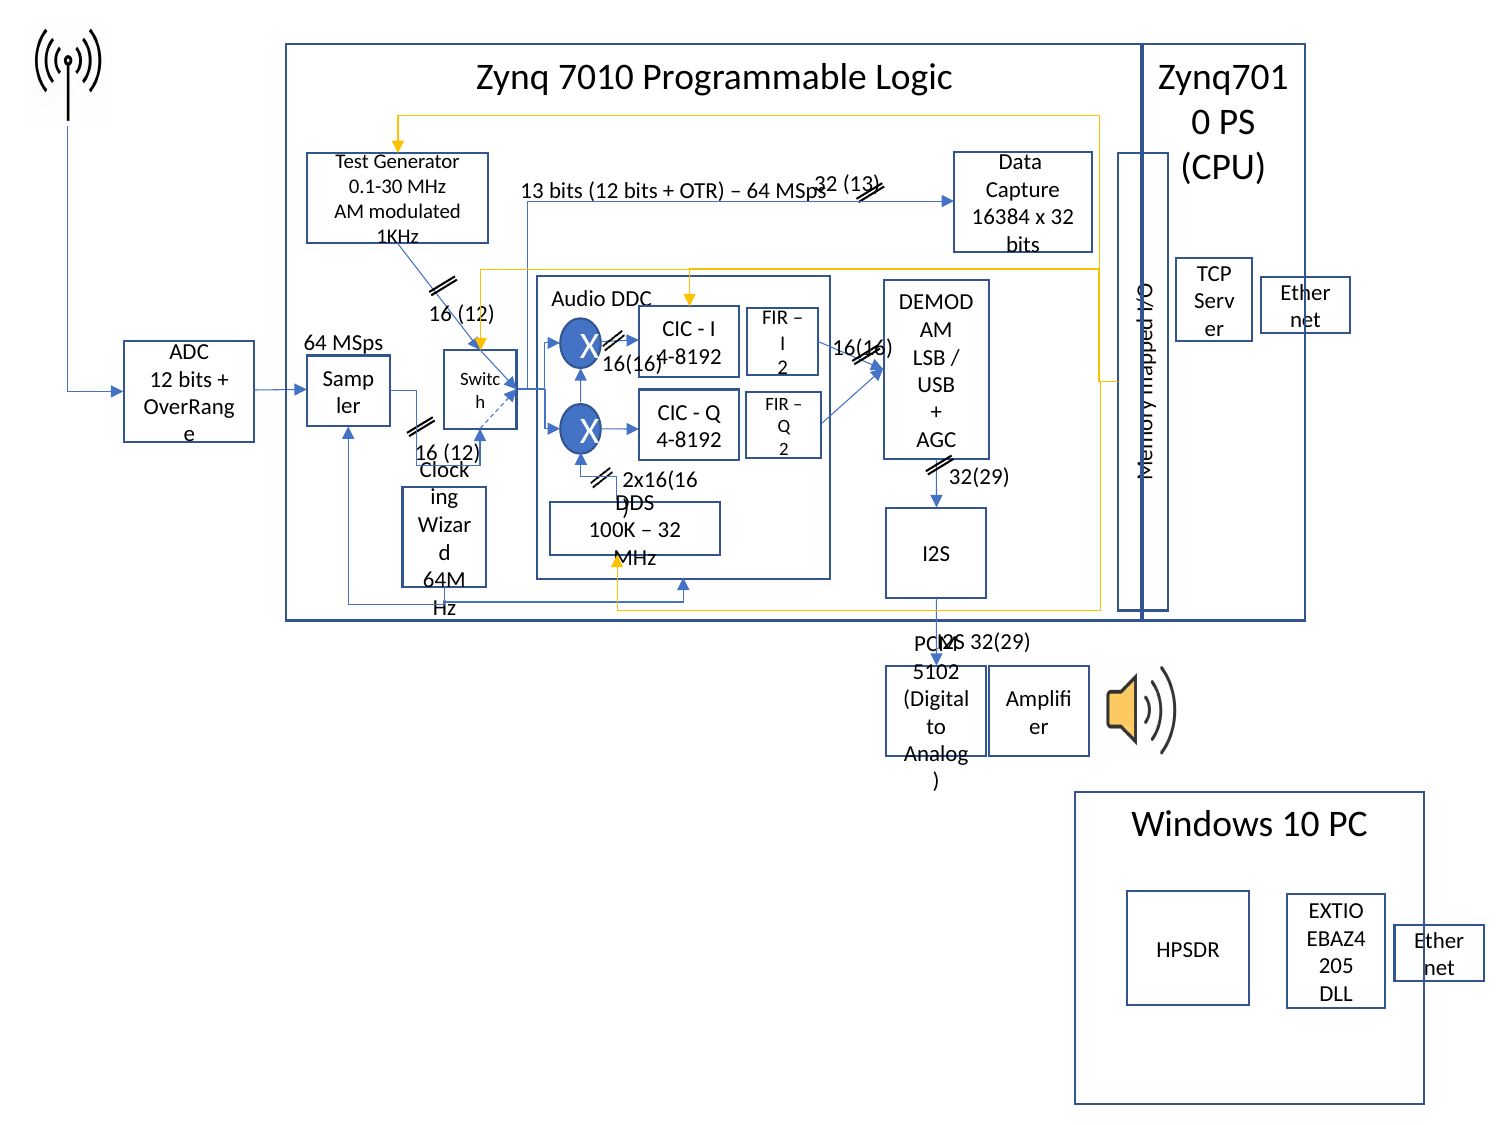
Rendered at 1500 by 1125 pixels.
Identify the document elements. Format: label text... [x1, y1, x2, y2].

text_box DDS 100K – 32 MHz [549, 502, 720, 555]
picture [589, 466, 607, 476]
text_box 16(16) [817, 325, 909, 368]
text_box HPSDR [1127, 891, 1250, 1005]
text_box 16 (12) [417, 430, 479, 465]
text_box [419, 420, 435, 430]
text_box 2x16(16) [607, 457, 720, 528]
text_box Switch [482, 350, 517, 387]
text_box FIR – Q 2 [746, 391, 822, 459]
text_box Zynq 7010 Programmable Logic [286, 44, 1141, 621]
text_box Zynq7010 PS (CPU) [1141, 44, 1306, 621]
text_box [927, 458, 954, 475]
text_box ADC 12 bits + OverRange [124, 341, 254, 442]
text_box 32 (13) [799, 160, 896, 201]
text_box [925, 455, 952, 472]
text_box Zynq 7010 Programmable Logic [399, 116, 1099, 291]
text_box 16 (12) [399, 430, 496, 473]
text_box CIC - Q 4-8192 [639, 389, 739, 461]
text_box PCM 5102 (Digital to Analog) [886, 666, 986, 757]
text_box Ethernet [1306, 276, 1351, 333]
picture [601, 329, 625, 341]
text_box [430, 276, 455, 291]
text_box Ethernet [1425, 924, 1485, 981]
text_box Amplifier [989, 666, 1089, 757]
text_box [438, 279, 457, 291]
text_box 32(29) [934, 454, 1025, 497]
text_box Windows 10 PC [1074, 791, 1425, 1104]
text_box Zynq 7010 Programmable Logic [481, 270, 527, 388]
text_box EXTIO EBAZ4205 DLL [1287, 893, 1386, 1008]
text_box Switch [444, 350, 517, 429]
text_box [417, 417, 433, 427]
text_box 16 (12) [481, 291, 511, 334]
text_box DEMOD AM LSB / USB + AGC [883, 280, 989, 459]
picture [1106, 662, 1177, 757]
text_box Test Generator 0.1-30 MHz AM modulated 1KHz [307, 152, 488, 244]
picture [589, 477, 607, 490]
text_box 16(16) [587, 341, 678, 384]
text_box I2S 32(29) [922, 619, 1047, 662]
picture [28, 20, 108, 126]
text_box 16 (12) [414, 291, 480, 334]
